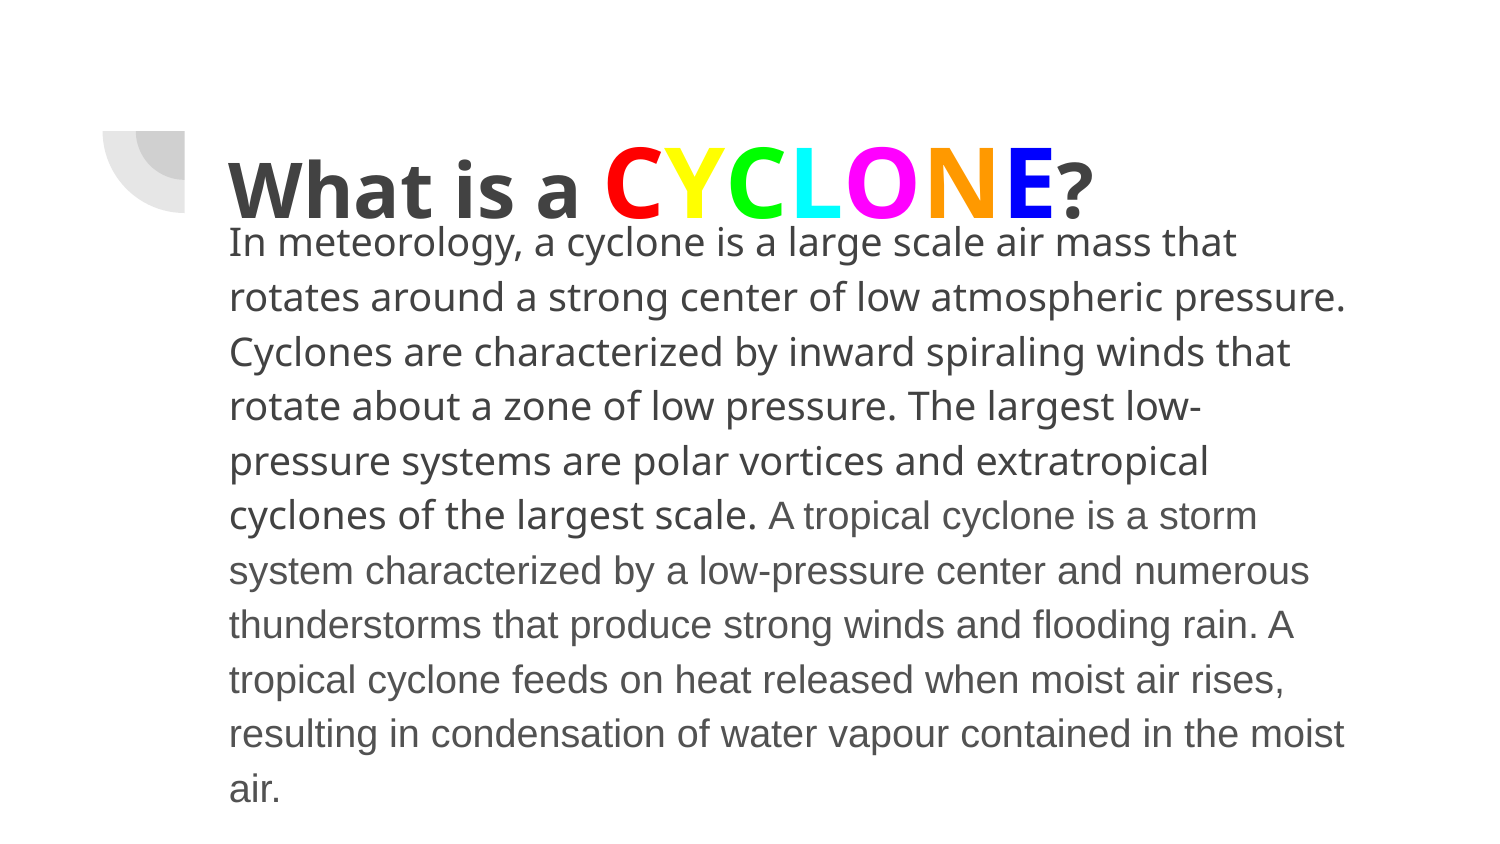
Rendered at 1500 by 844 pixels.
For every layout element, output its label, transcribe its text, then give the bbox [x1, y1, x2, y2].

list In meteorology, a cyclone is a large scale air mass that rotates around a strong center of low atmospheric pressure. Cyclones are characterized by inward spiraling winds that rotate about a zone of low pressure. The largest low-pressure systems are polar vortices and extratropical cyclones of the largest scale. A tropical cyclone is a storm system characterized by a low-pressure center and numerous thunderstorms that produce strong winds and flooding rain. A tropical cyclone feeds on heat released when moist air rises, resulting in condensation of water vapour contained in the moist air. [213, 195, 1368, 795]
title What is a CYCLONE? [213, 98, 1368, 195]
